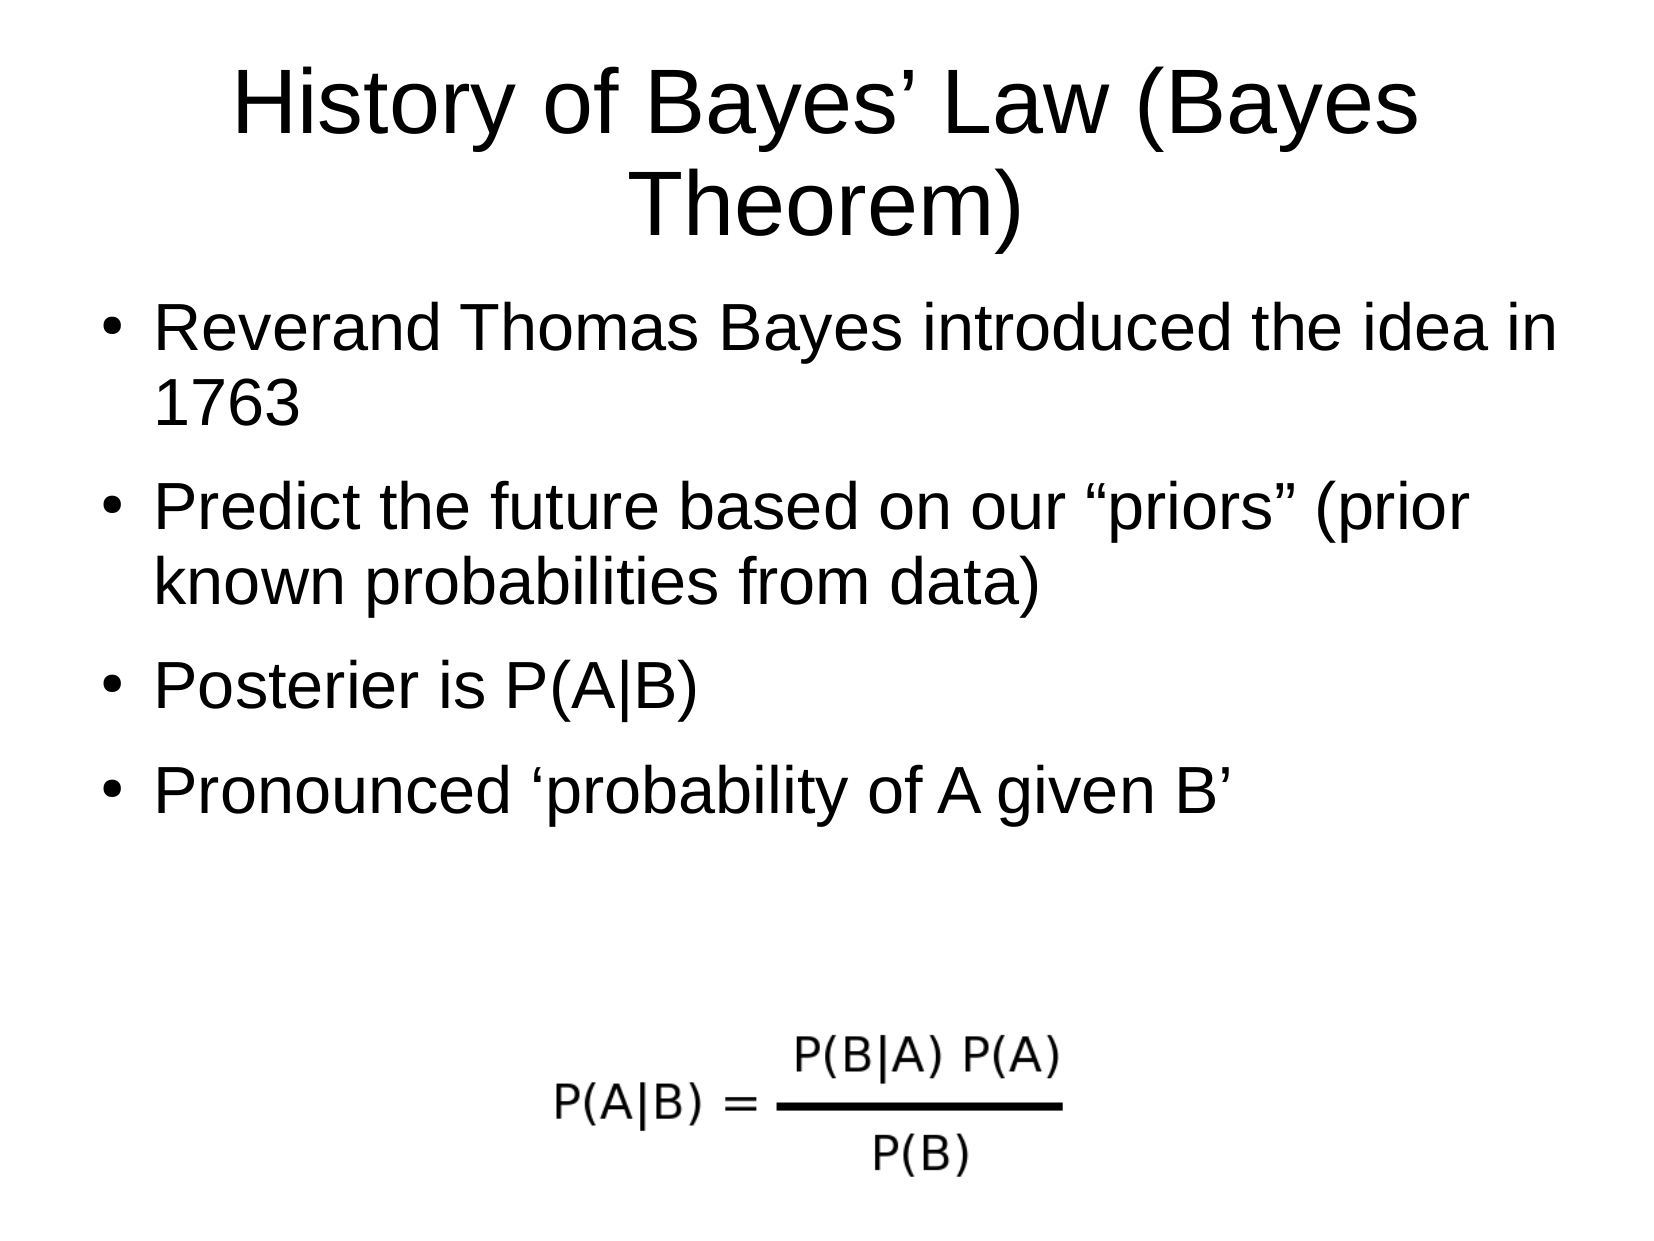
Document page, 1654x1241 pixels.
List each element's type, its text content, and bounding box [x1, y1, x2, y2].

list Reverand Thomas Bayes introduced the idea in 1763 Predict the future based on our “priors” (prior known probabilities from data) Posterier is P(A|B) Pronounced ‘probability of A given B’ [82, 290, 1571, 1010]
title History of Bayes’ Law (Bayes Theorem) [82, 49, 1571, 257]
picture [540, 1001, 1081, 1200]
